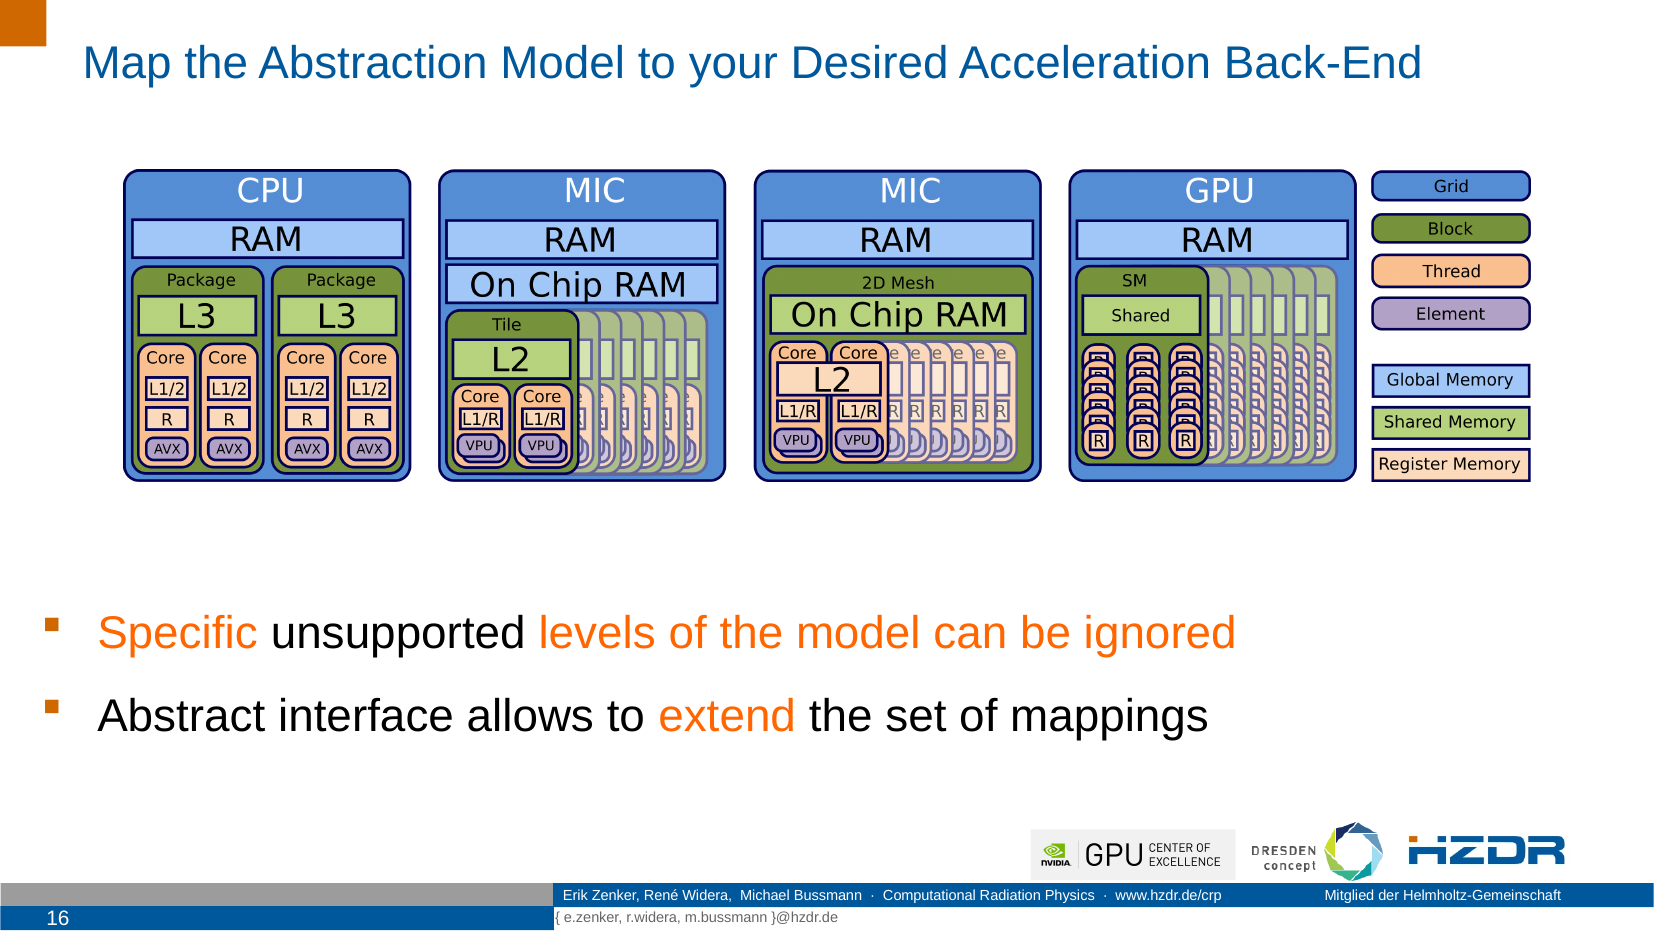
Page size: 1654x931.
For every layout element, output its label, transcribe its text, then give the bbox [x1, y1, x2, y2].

text_box Specific unsupported levels of the model can be ignored Abstract interface allows to extend the set of mappings [21, 563, 1654, 753]
picture [123, 169, 1531, 482]
picture [1386, 819, 1582, 881]
picture [1252, 822, 1383, 881]
title Map the Abstraction Model to your Desired Acceleration Back-End [82, 37, 1571, 105]
picture [1017, 815, 1249, 894]
